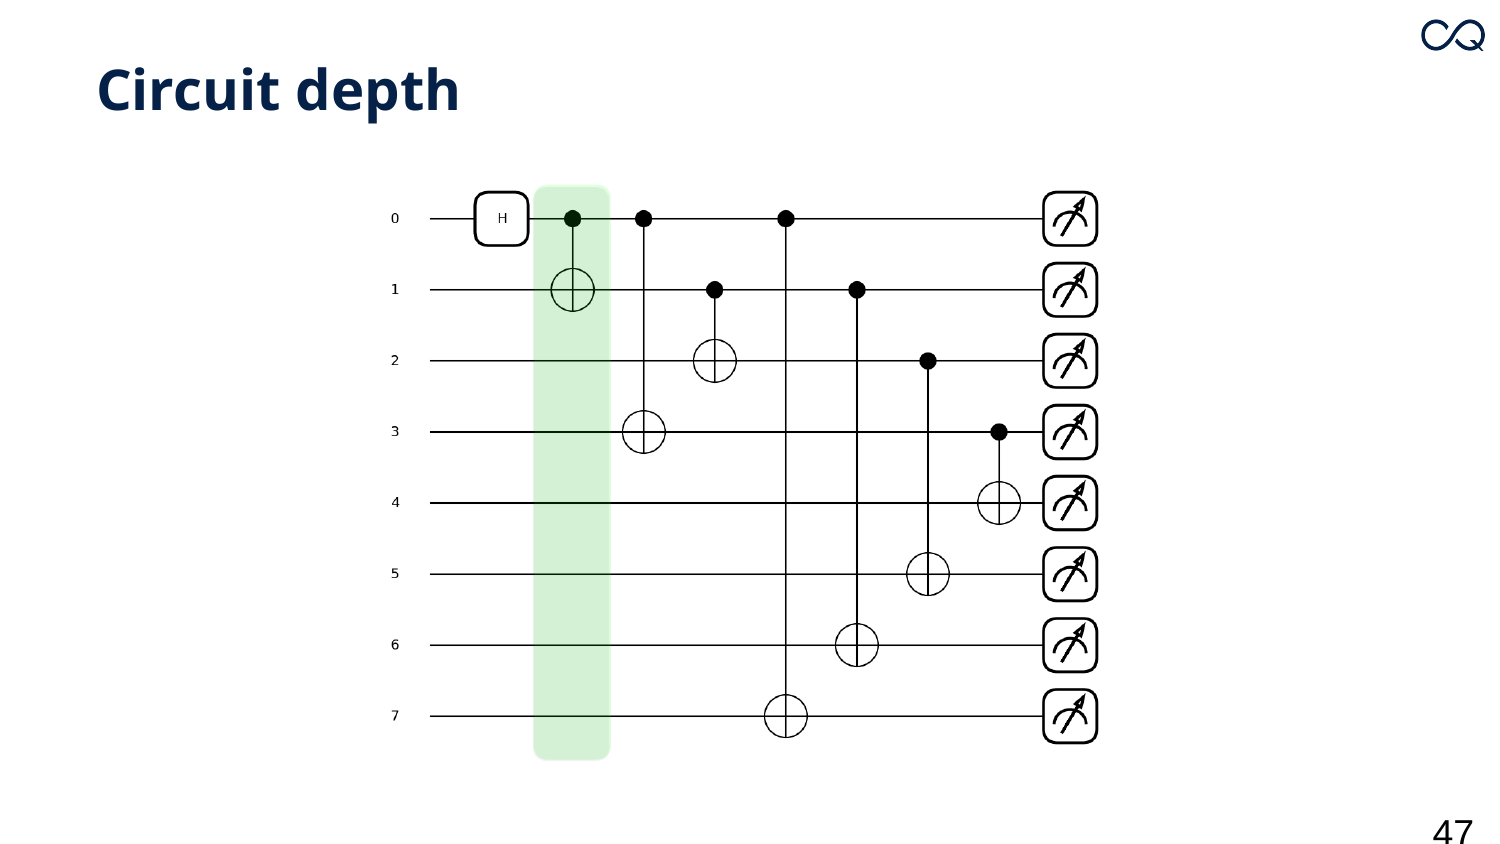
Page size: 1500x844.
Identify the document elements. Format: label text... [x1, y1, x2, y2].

text_box [533, 184, 611, 760]
picture [352, 141, 1148, 794]
title Circuit depth [81, 39, 1348, 142]
picture [1421, 19, 1485, 51]
